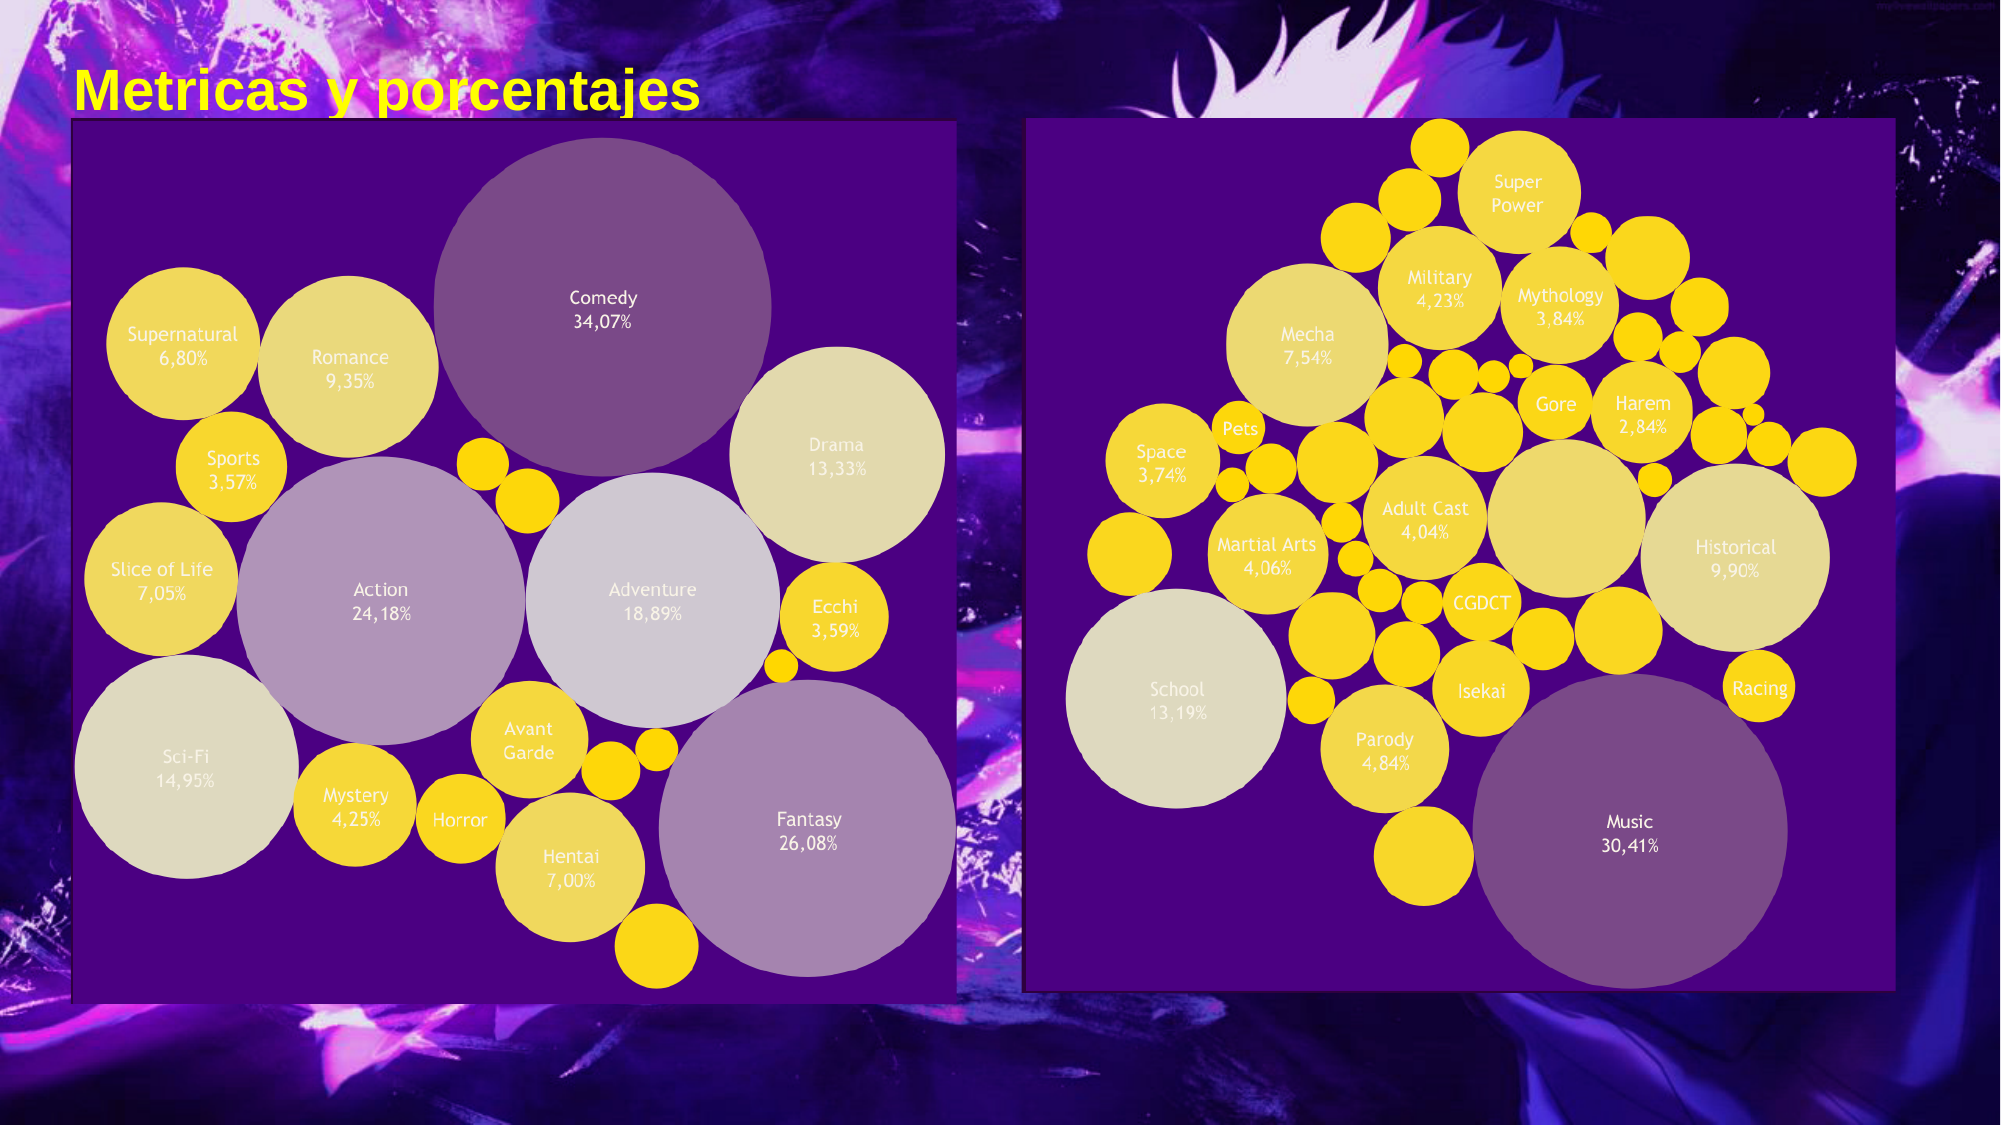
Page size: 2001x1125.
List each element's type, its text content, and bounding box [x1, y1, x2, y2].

text_box Metricas y porcentajes [59, 50, 718, 132]
picture [0, 0, 2001, 1125]
